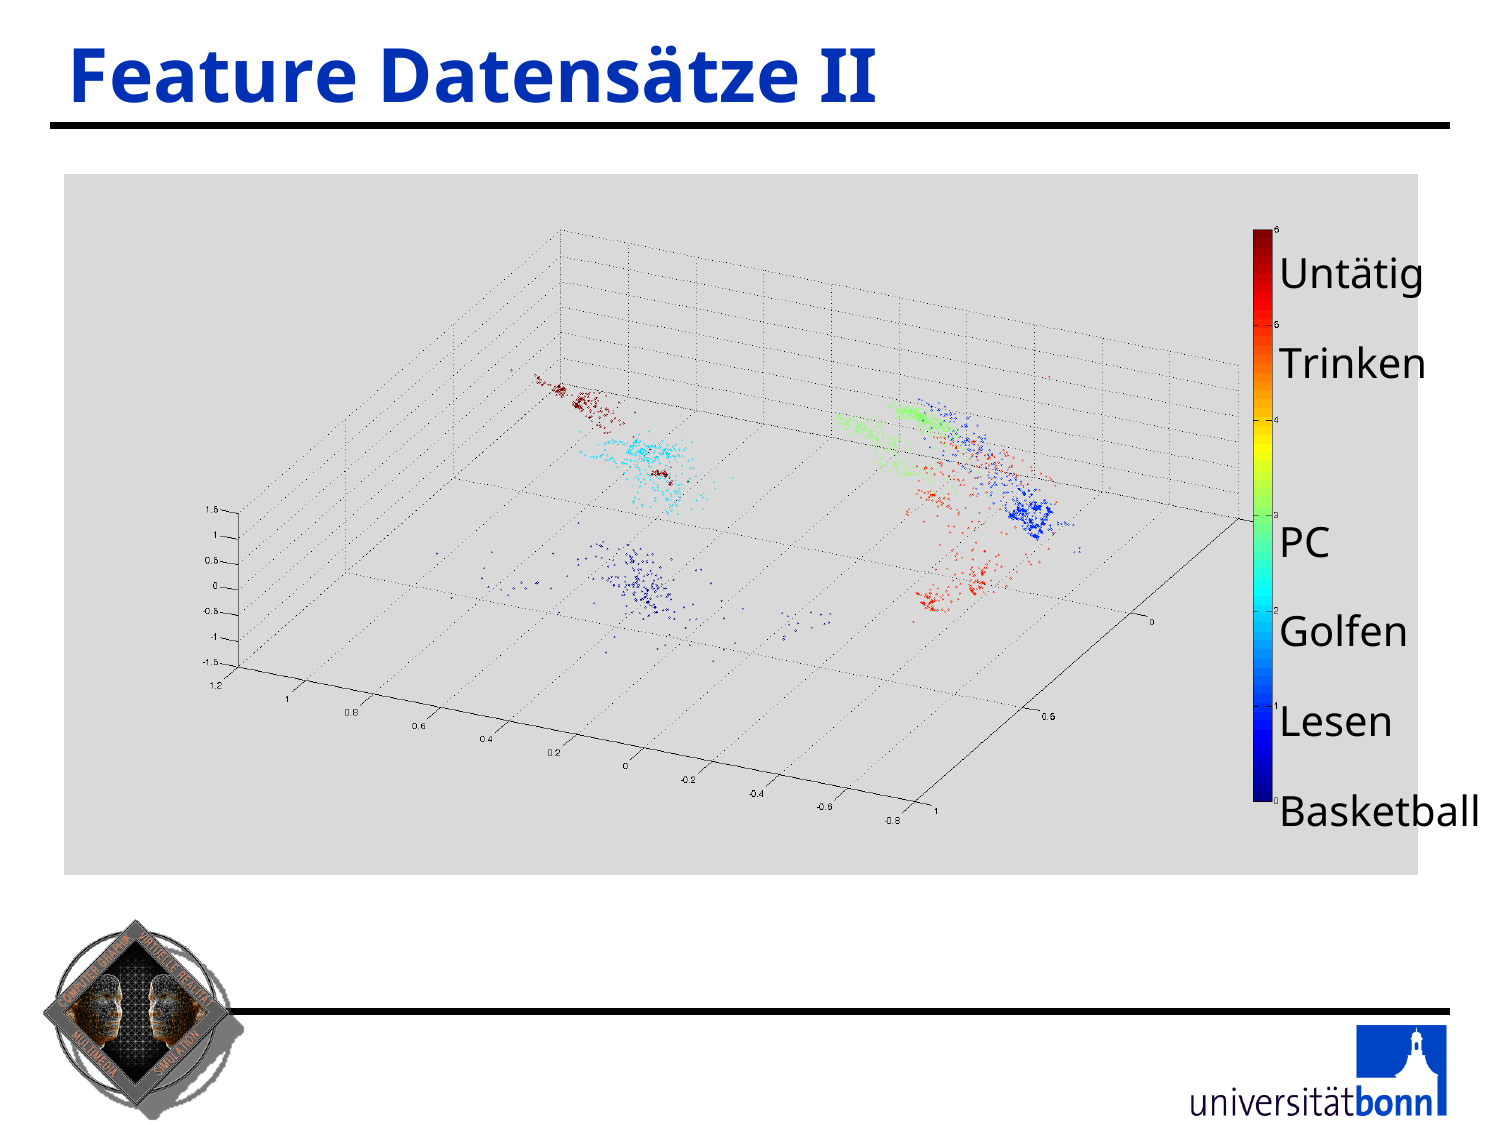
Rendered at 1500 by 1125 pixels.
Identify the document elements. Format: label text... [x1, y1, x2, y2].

picture [64, 174, 1418, 875]
picture [1189, 1023, 1448, 1117]
list Untätig Trinken PC Golfen Lesen Basketball [1207, 214, 1500, 856]
title Feature Datensätze II [53, 18, 1447, 126]
picture [41, 917, 229, 1106]
